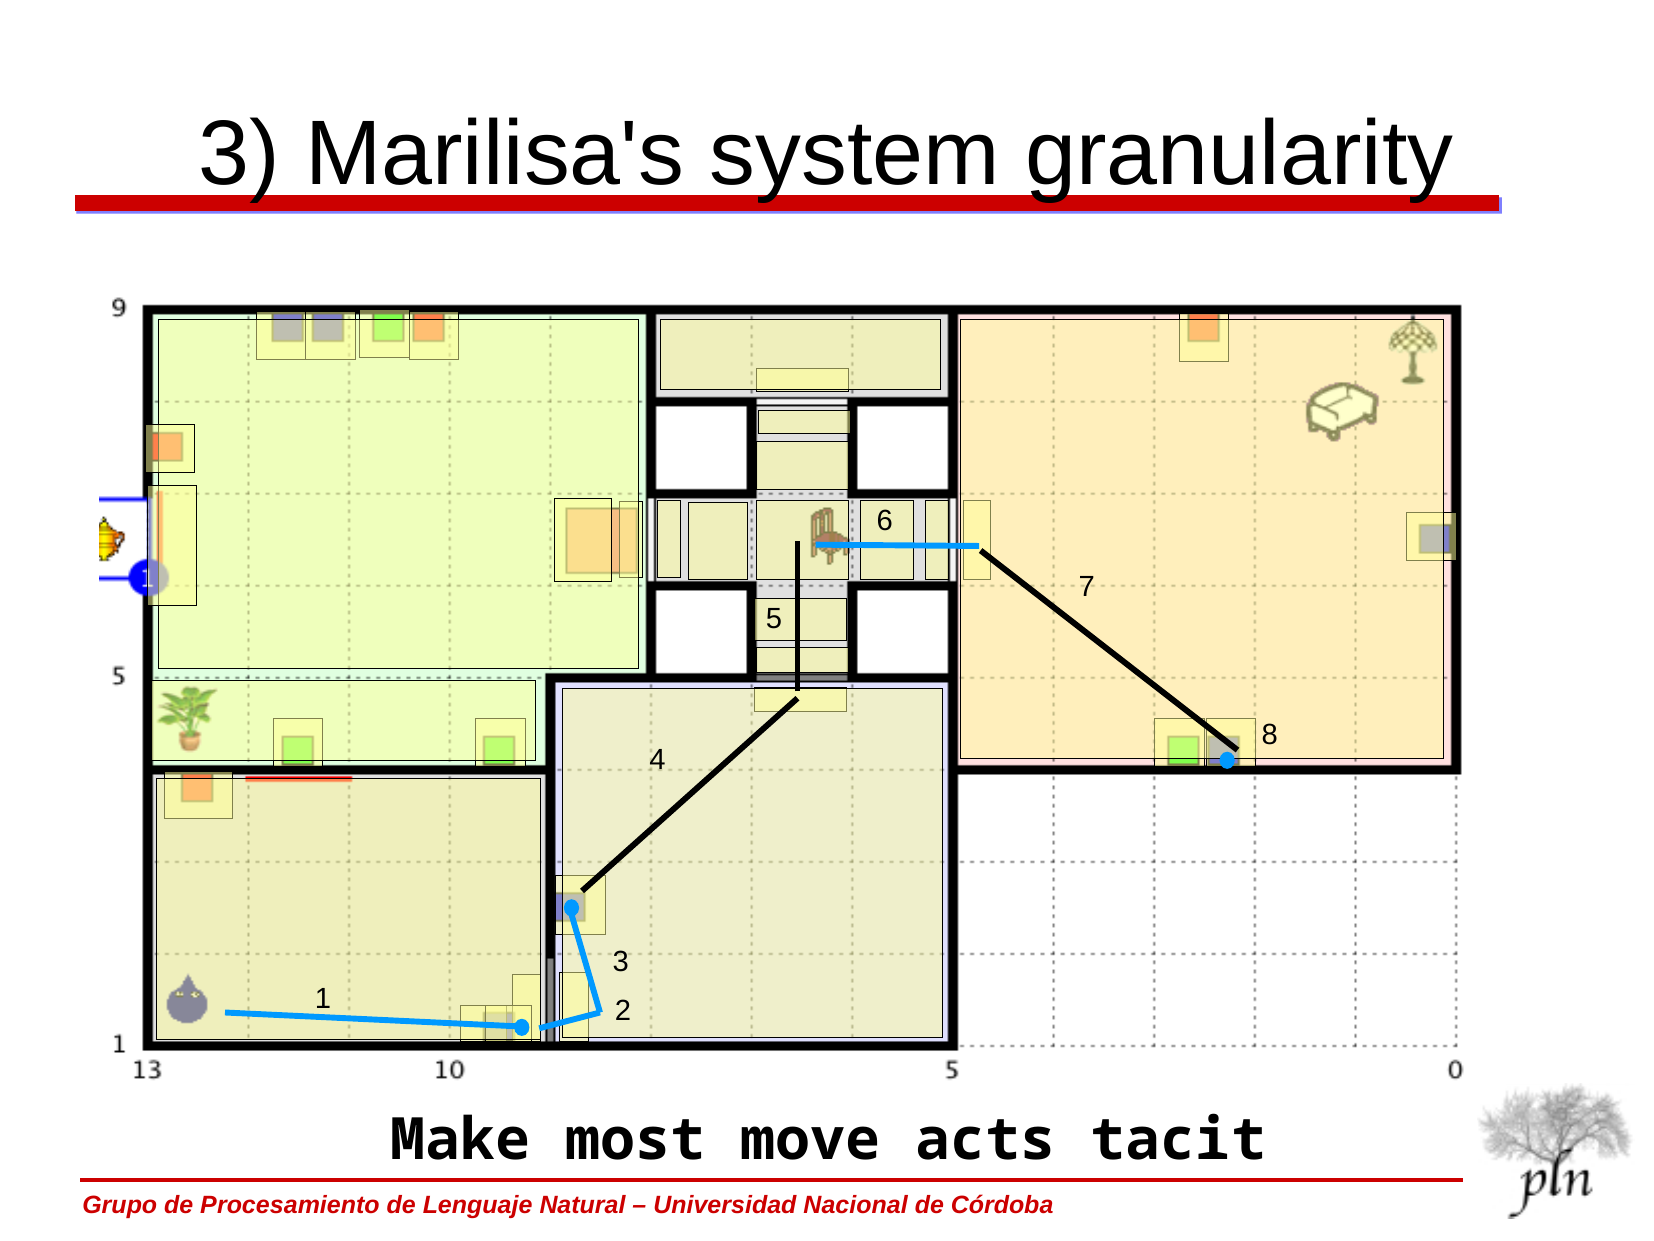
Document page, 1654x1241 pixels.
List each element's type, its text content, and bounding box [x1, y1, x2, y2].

text_box [925, 549, 949, 580]
text_box [156, 771, 541, 1042]
text_box 5 [751, 594, 813, 642]
text_box [925, 500, 949, 542]
text_box [756, 500, 849, 580]
text_box [860, 548, 914, 580]
text_box [800, 647, 849, 673]
text_box [756, 647, 795, 673]
text_box 6 [861, 496, 924, 545]
text_box 3 [597, 937, 676, 1013]
text_box 7 [1063, 562, 1126, 611]
title 3) Marilisa's system granularity [82, 56, 1571, 250]
text_box 2 [600, 986, 729, 1034]
text_box [688, 502, 748, 580]
text_box [756, 441, 849, 490]
text_box 8 [1246, 710, 1309, 758]
text_box [657, 500, 681, 578]
text_box [813, 598, 847, 641]
text_box [555, 687, 943, 1042]
text_box [960, 313, 1457, 769]
text_box [151, 680, 536, 767]
text_box [145, 309, 643, 669]
text_box [660, 319, 941, 392]
picture [99, 265, 1635, 1219]
text_box Make most move acts tacit [119, 1089, 1538, 1173]
text_box [758, 410, 851, 434]
text_box 1 [300, 975, 362, 1023]
text_box 4 [634, 735, 696, 784]
